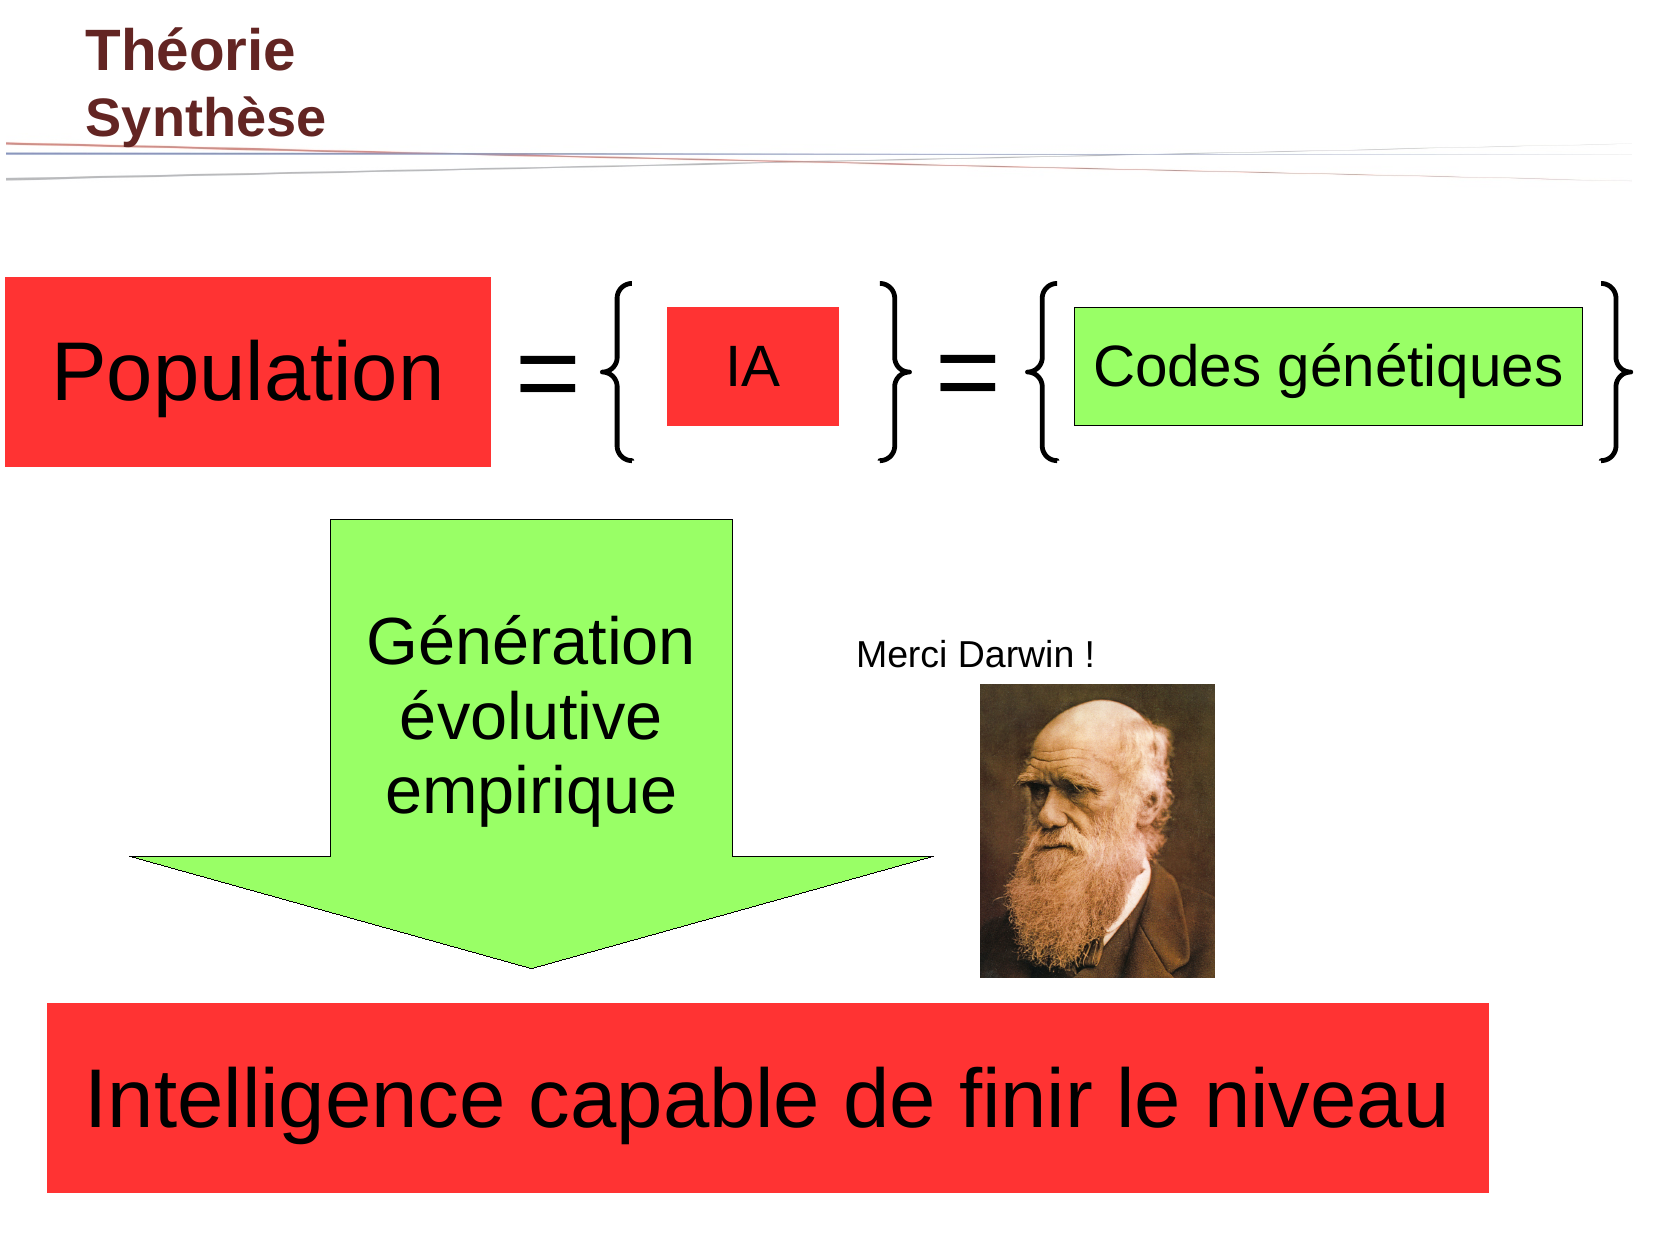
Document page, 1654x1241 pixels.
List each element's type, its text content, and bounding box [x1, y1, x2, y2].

title Théorie Synthèse [0, 11, 414, 130]
picture [980, 685, 1215, 978]
text_box = [501, 302, 597, 443]
text_box Génération évolutive empirique [129, 519, 934, 969]
text_box Codes génétiques [1074, 307, 1583, 426]
picture [6, 133, 1632, 208]
text_box IA [667, 307, 839, 426]
text_box = [920, 301, 1016, 443]
text_box Merci Darwin ! [841, 625, 1111, 683]
text_box Intelligence capable de finir le niveau [47, 1003, 1489, 1193]
text_box Population [5, 277, 491, 467]
